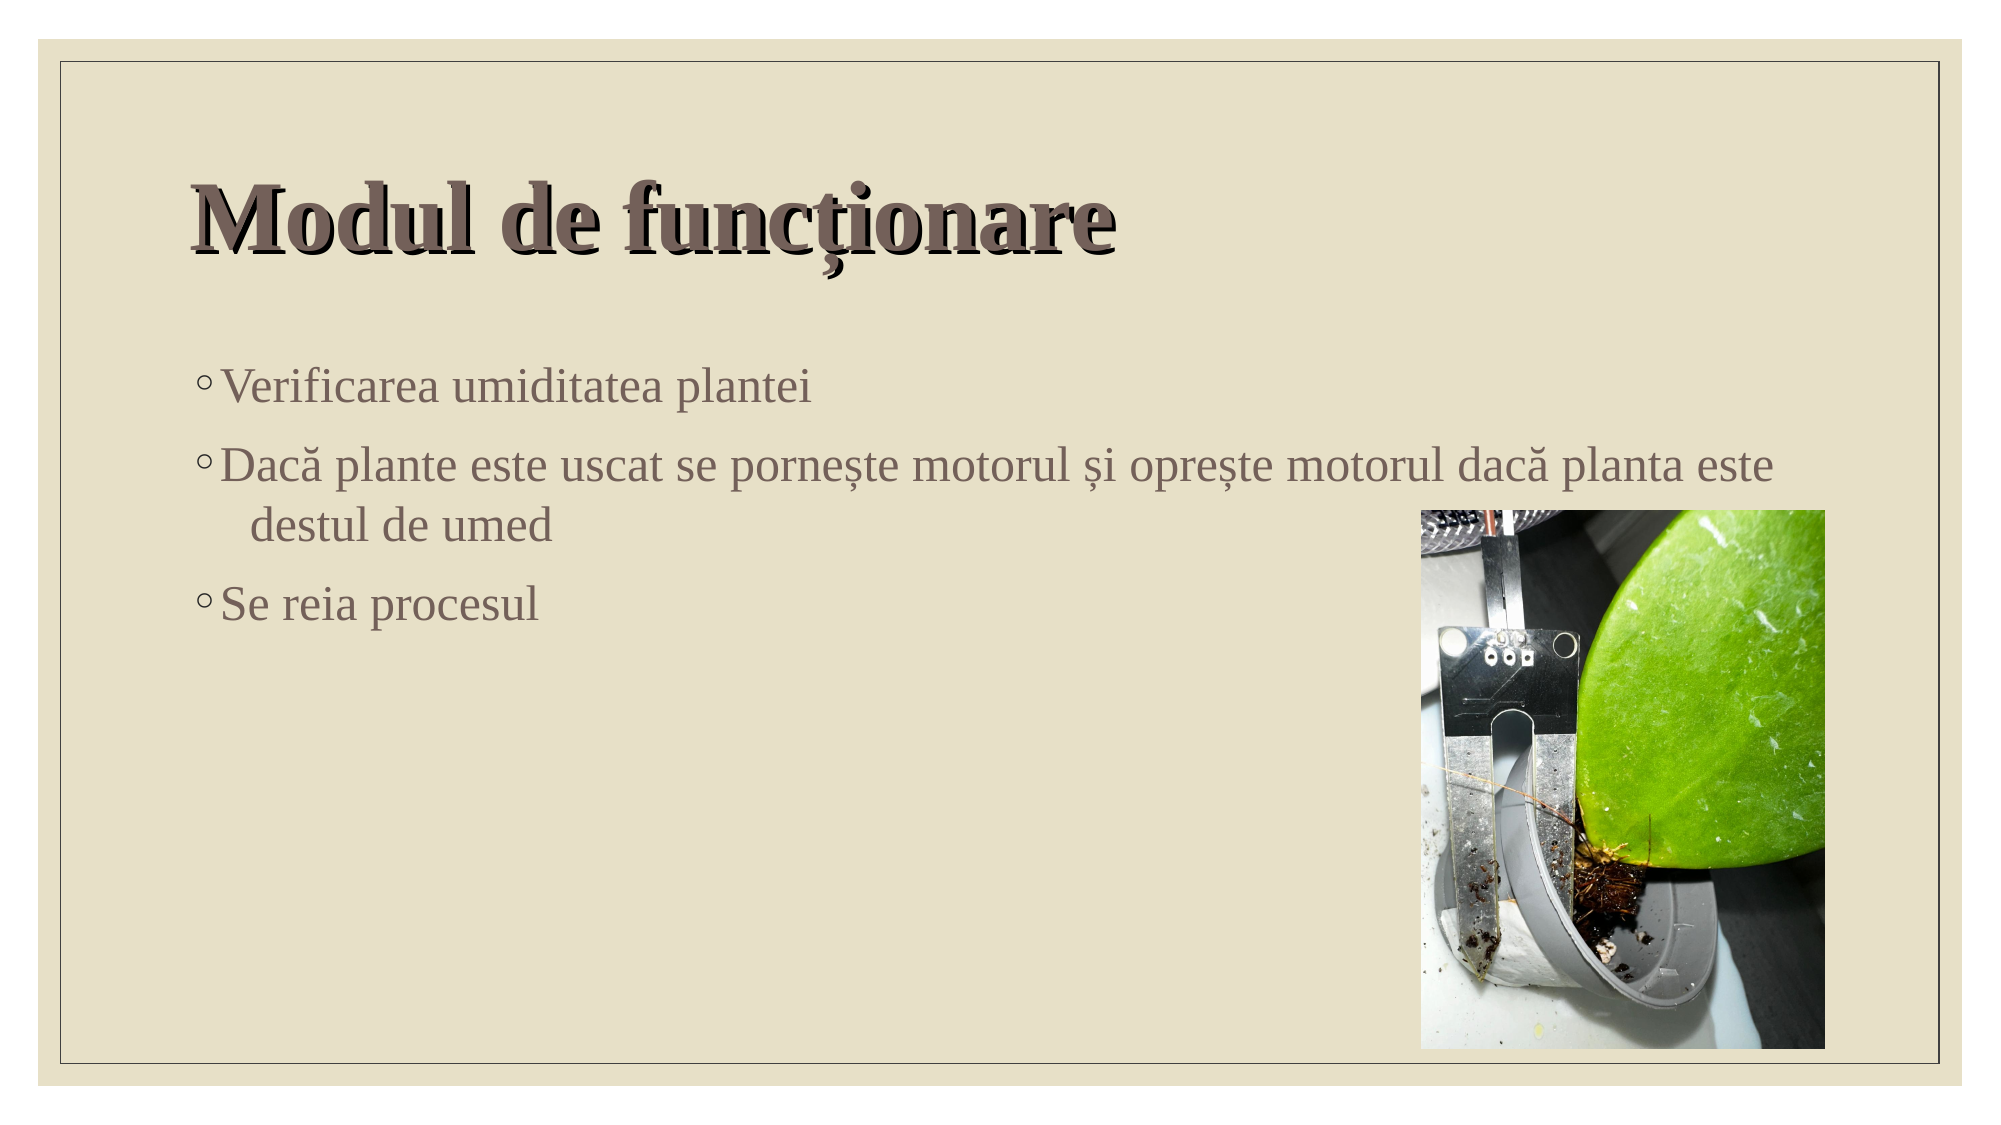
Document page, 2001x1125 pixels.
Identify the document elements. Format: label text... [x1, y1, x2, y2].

picture [1421, 510, 1825, 1049]
list Verificarea umiditatea plantei Dacă plante este uscat se pornește motorul și oprește motorul dacă planta este destul de umed Se reia procesul [174, 345, 1825, 991]
title Modul de funcționare [174, 105, 1825, 331]
